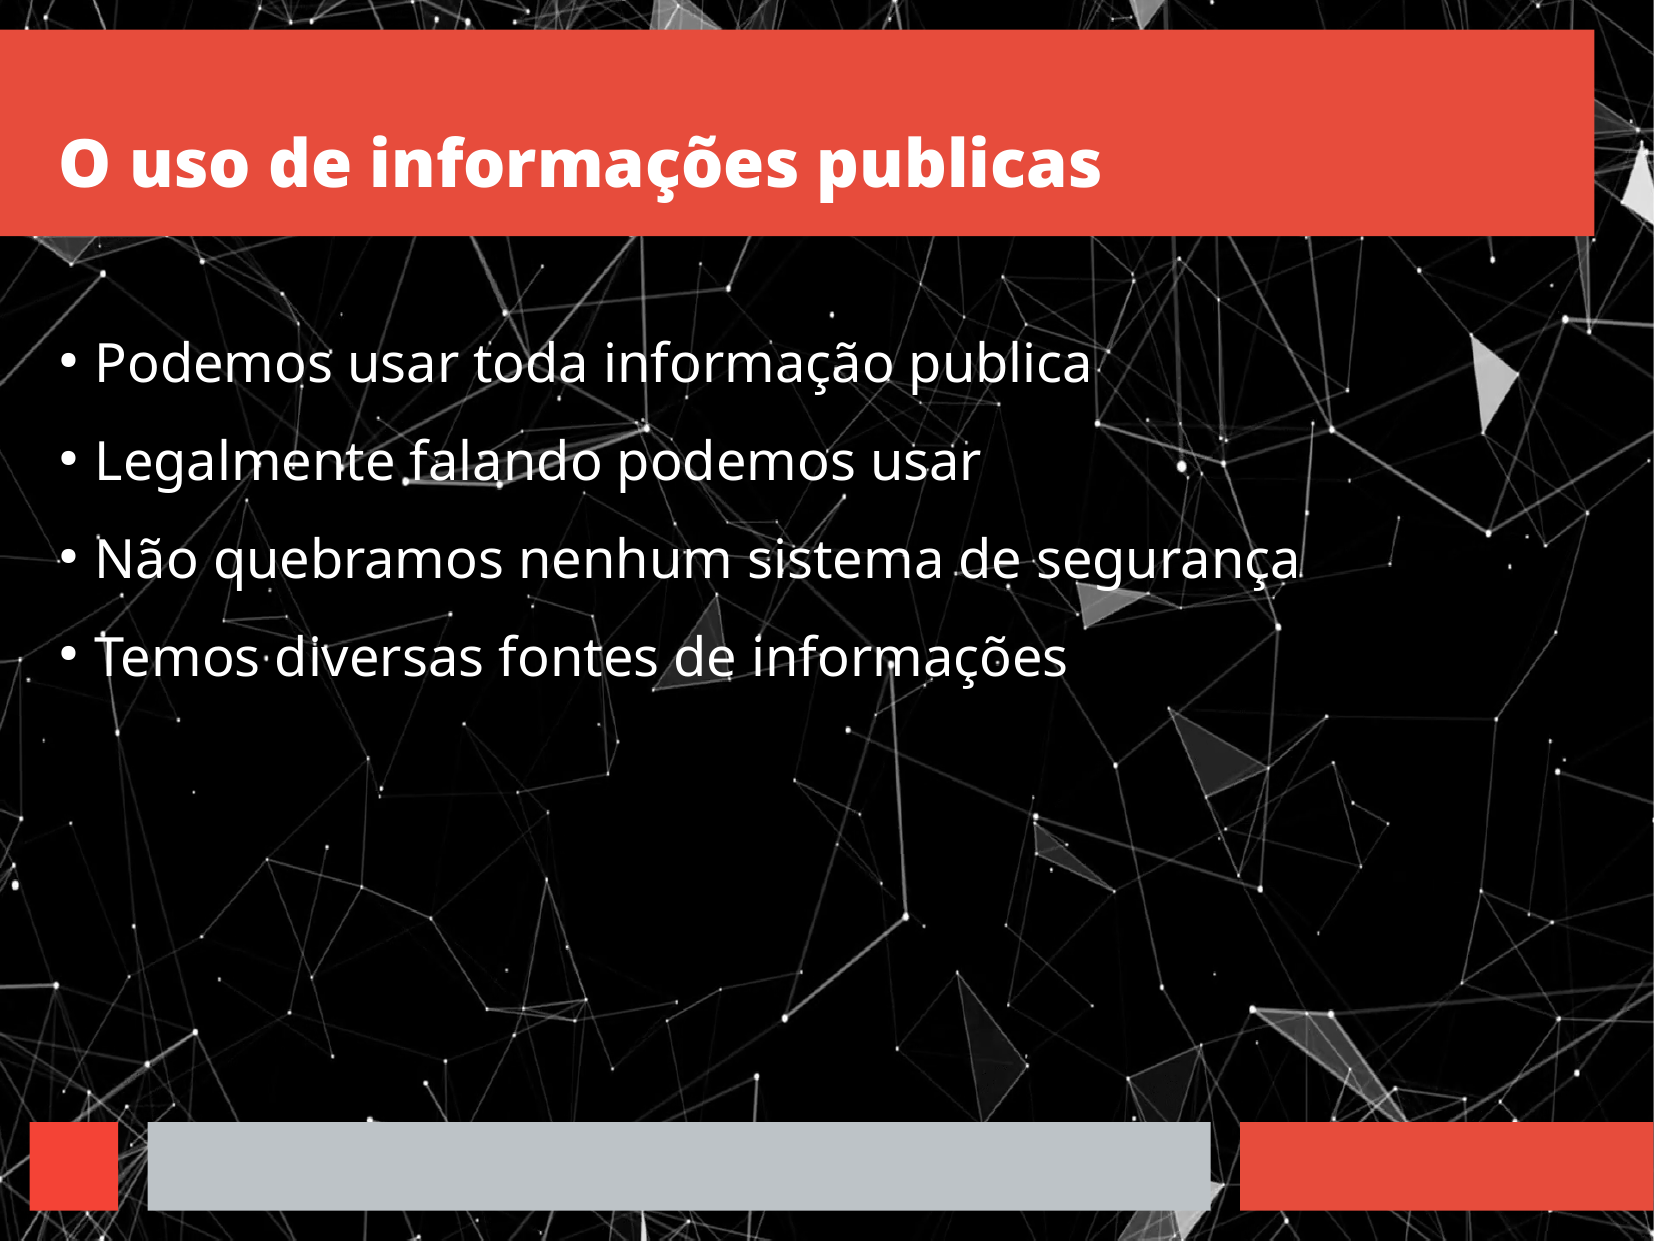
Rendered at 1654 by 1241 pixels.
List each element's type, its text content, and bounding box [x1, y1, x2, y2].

picture [0, 0, 1654, 1241]
list Podemos usar toda informação publica Legalmente falando podemos usar Não quebramos nenhum sistema de segurança Temos diversas fontes de informações [59, 324, 1565, 1093]
title O uso de informações publicas [59, 59, 1595, 207]
